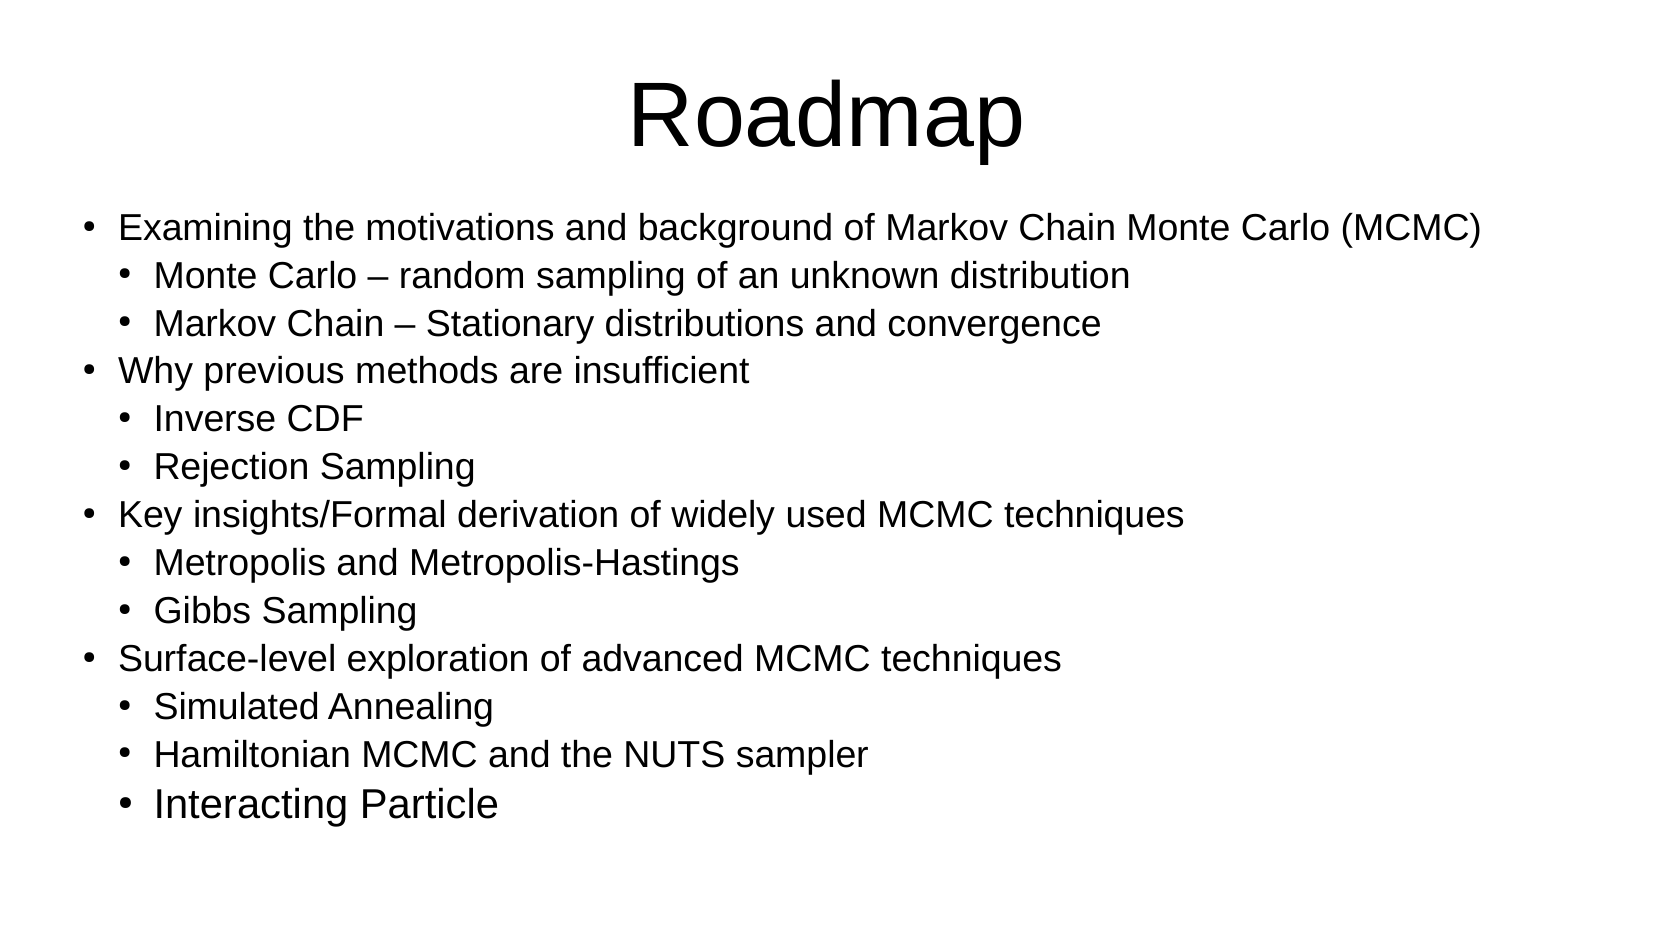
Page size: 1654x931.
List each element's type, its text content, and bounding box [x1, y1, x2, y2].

title Roadmap [82, 37, 1571, 155]
subtitle Examining the motivations and background of Markov Chain Monte Carlo (MCMC) Monte Carlo – random sampling of an unknown distribution Markov Chain – Stationary distributions and convergence Why previous methods are insufficient Inverse CDF Rejection Sampling Key insights/Formal derivation of widely used MCMC techniques Metropolis and Metropolis-Hastings Gibbs Sampling Surface-level exploration of advanced MCMC techniques Simulated Annealing Hamiltonian MCMC and the NUTS sampler Interacting Particle [82, 155, 1571, 878]
